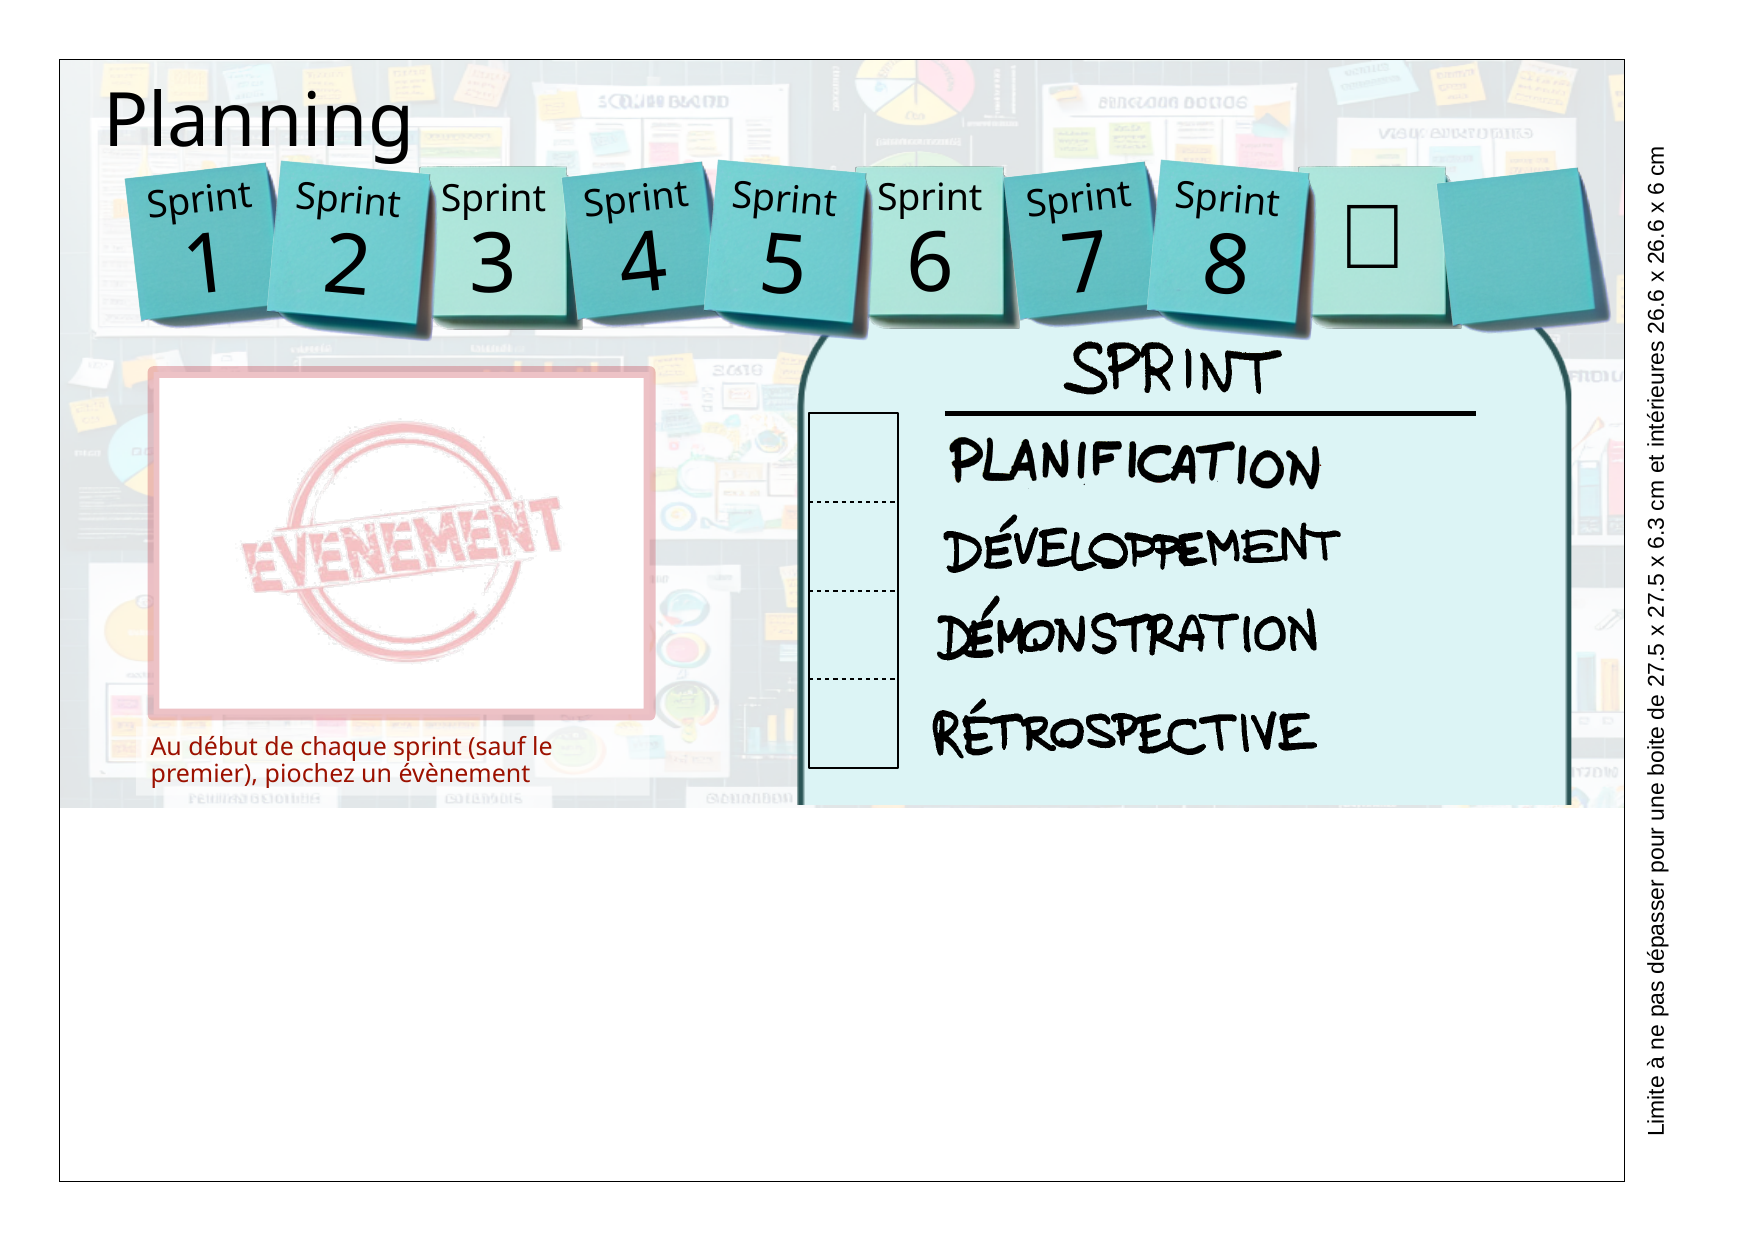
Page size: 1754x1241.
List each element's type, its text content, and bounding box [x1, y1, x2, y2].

text_box Limite à ne pas dépasser pour une boite de 27.5 x 27.5 x 6.3 cm et intérieures 26.6 x 26.6 x 6 cm [1635, 88, 1695, 1152]
text_box Planning [88, 59, 1477, 255]
picture [60, 60, 1624, 808]
text_box [153, 372, 650, 715]
text_box Au début de chaque sprint (sauf le premier), piochez un évènement [135, 726, 650, 790]
